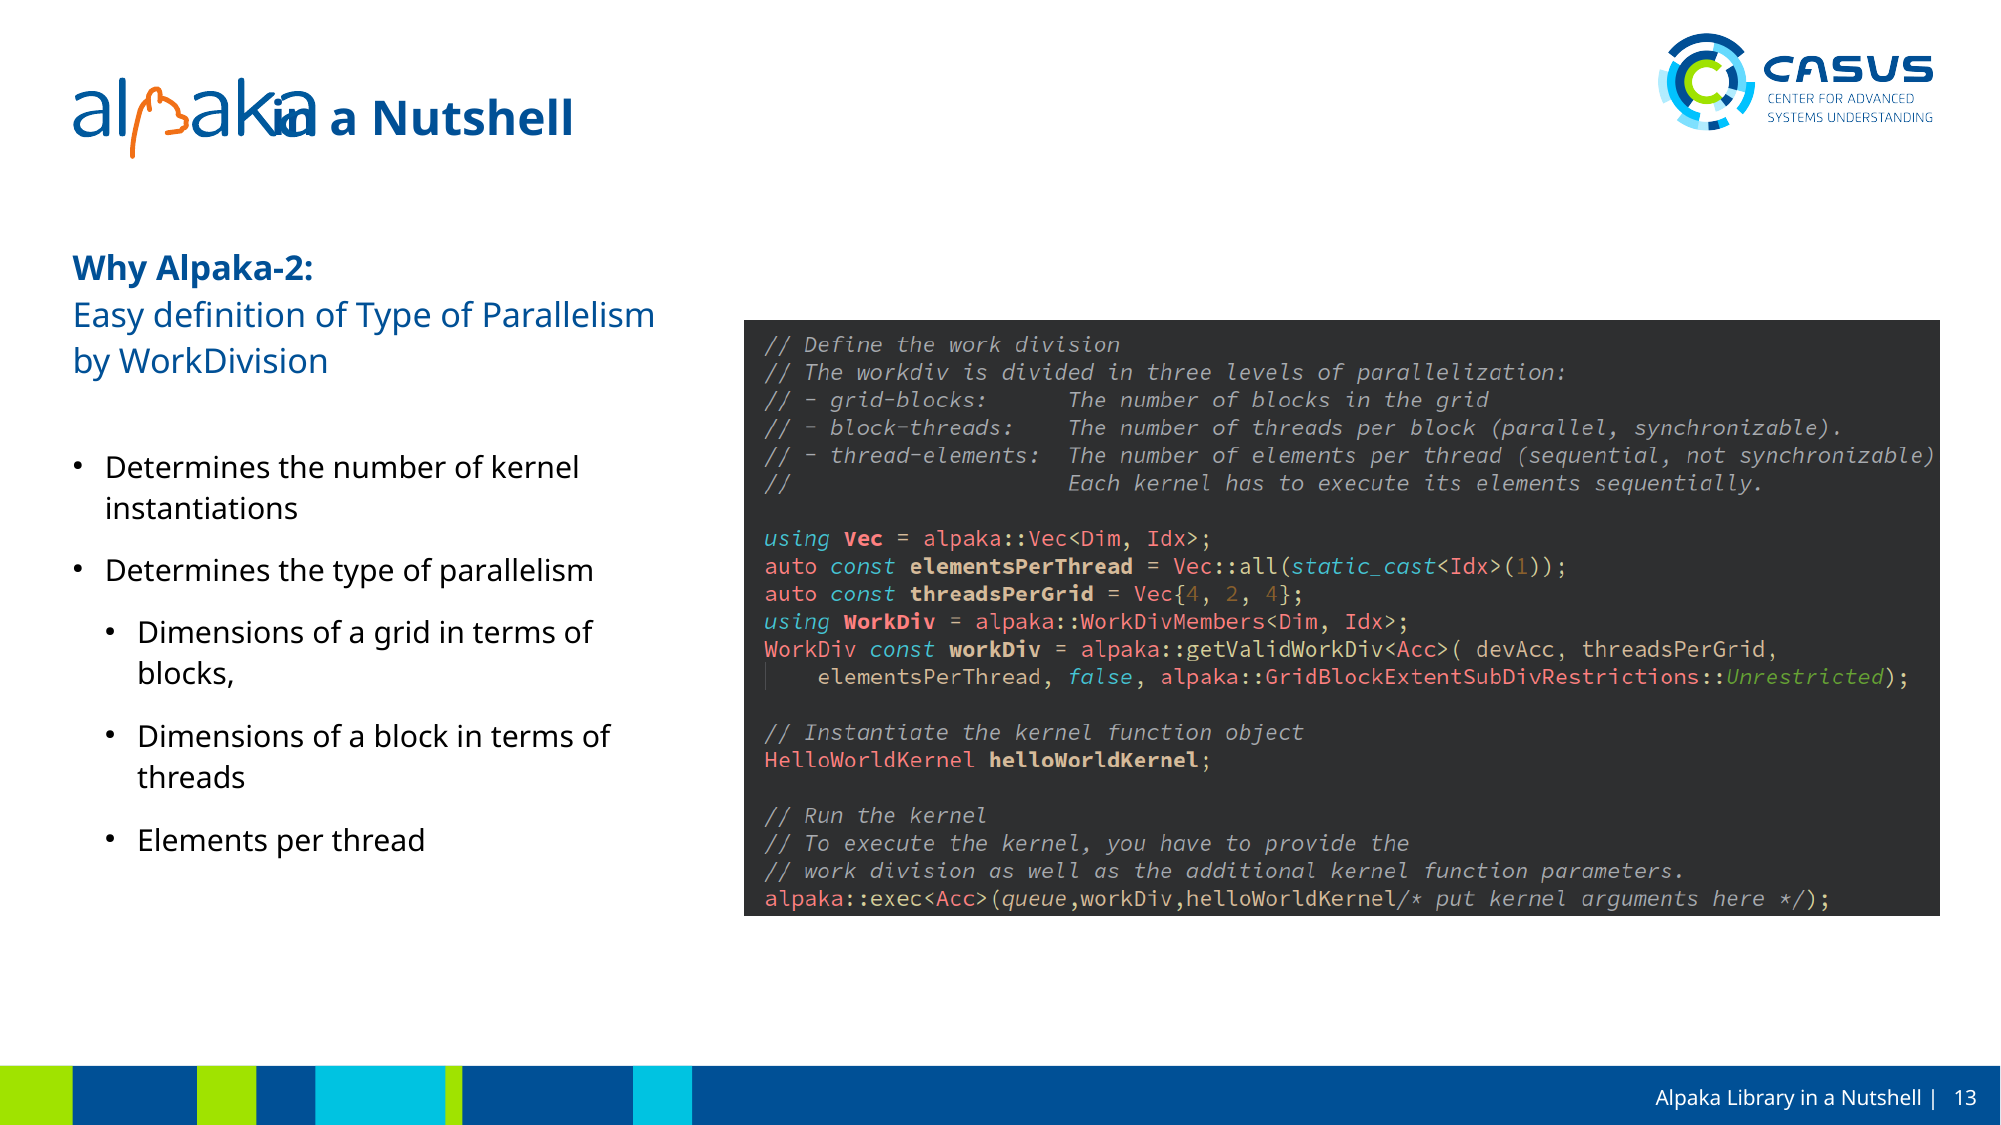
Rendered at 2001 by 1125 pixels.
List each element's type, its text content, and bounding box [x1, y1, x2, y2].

list Why Alpaka-2: Easy definition of Type of Parallelism by WorkDivision Determines the number of kernel instantiations Determines the type of parallelism Dimensions of a grid in terms of blocks, Dimensions of a block in terms of threads Elements per thread [72, 198, 697, 861]
picture [72, 76, 317, 160]
title in a Nutshell [317, 82, 709, 151]
picture [1658, 33, 1933, 131]
picture [744, 320, 1940, 916]
